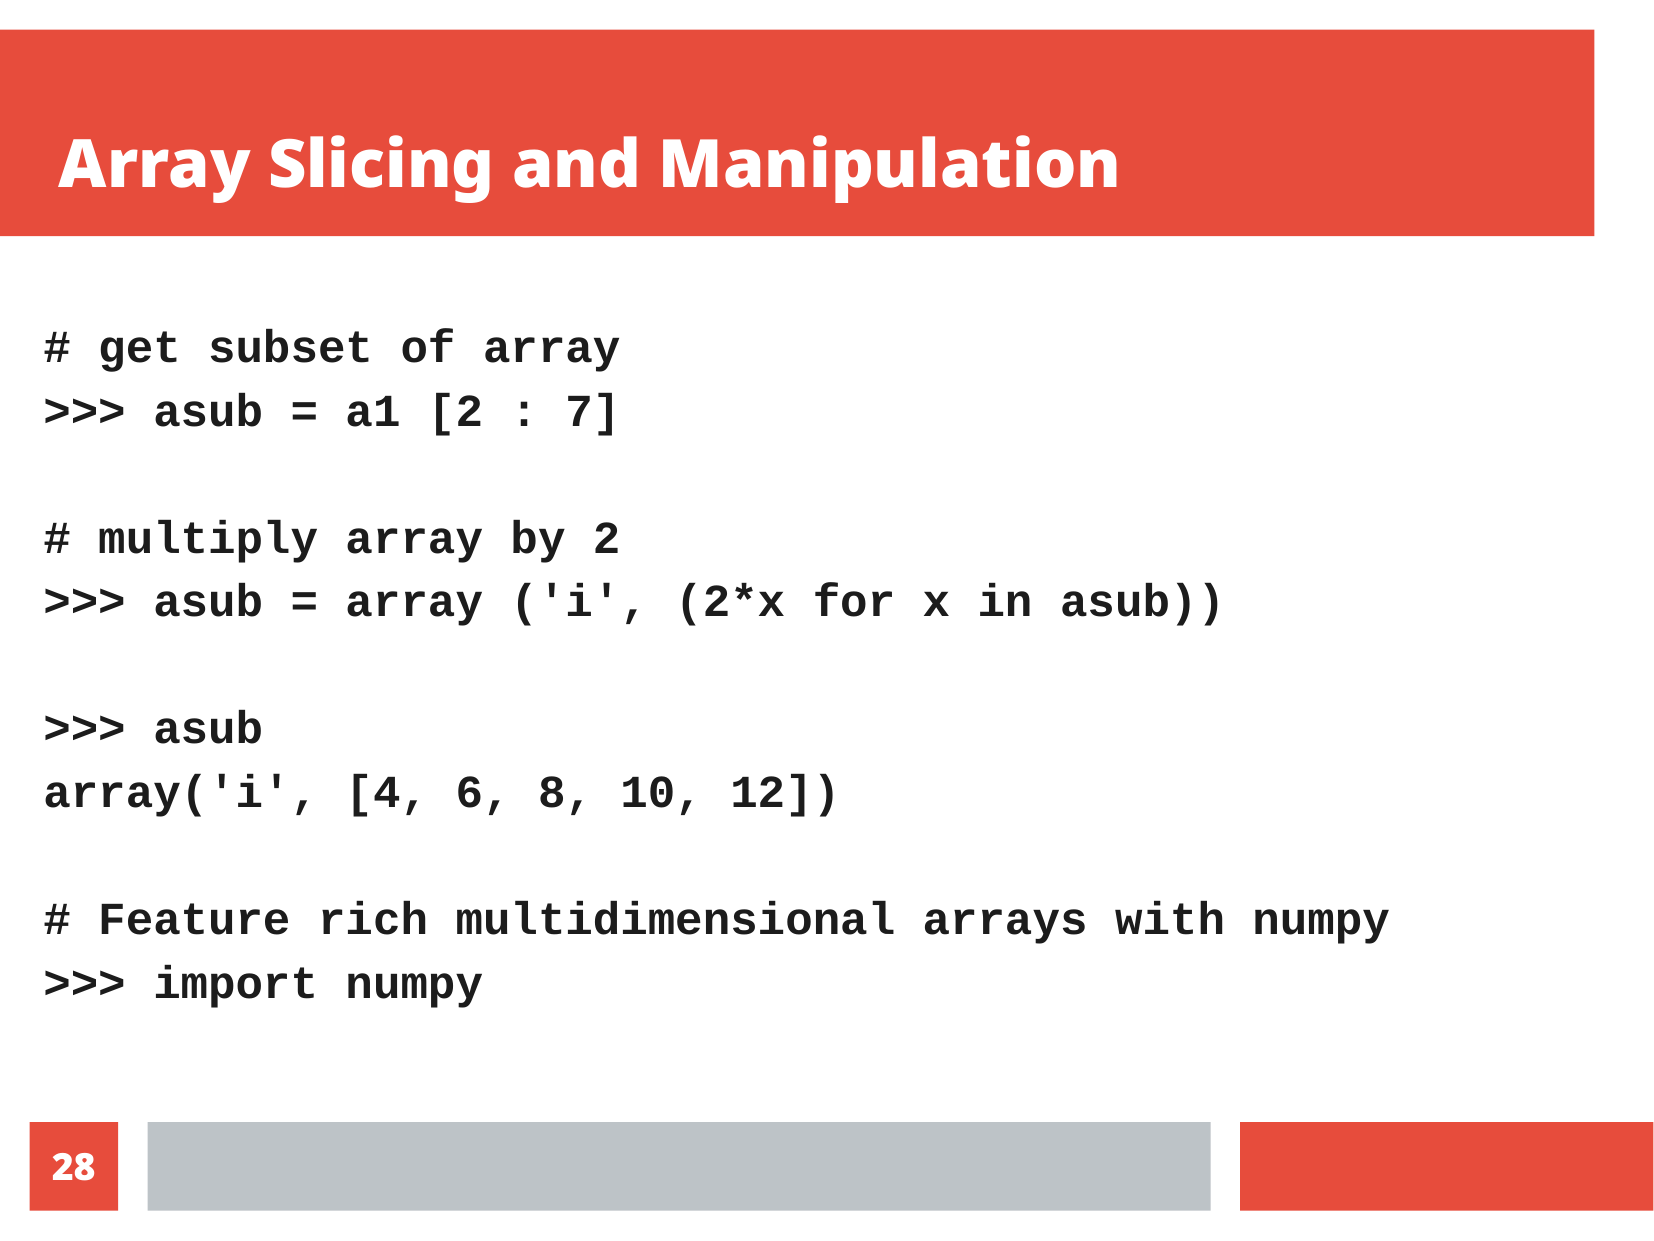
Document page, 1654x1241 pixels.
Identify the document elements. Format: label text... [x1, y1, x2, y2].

list # get subset of array >>> asub = a1 [2 : 7] # multiply array by 2 >>> asub = array ('i', (2*x for x in asub)) >>> asub array('i', [4, 6, 8, 10, 12]) # Feature rich multidimensional arrays with numpy >>> import numpy [43, 324, 1550, 1045]
title Array Slicing and Manipulation [59, 59, 1595, 207]
